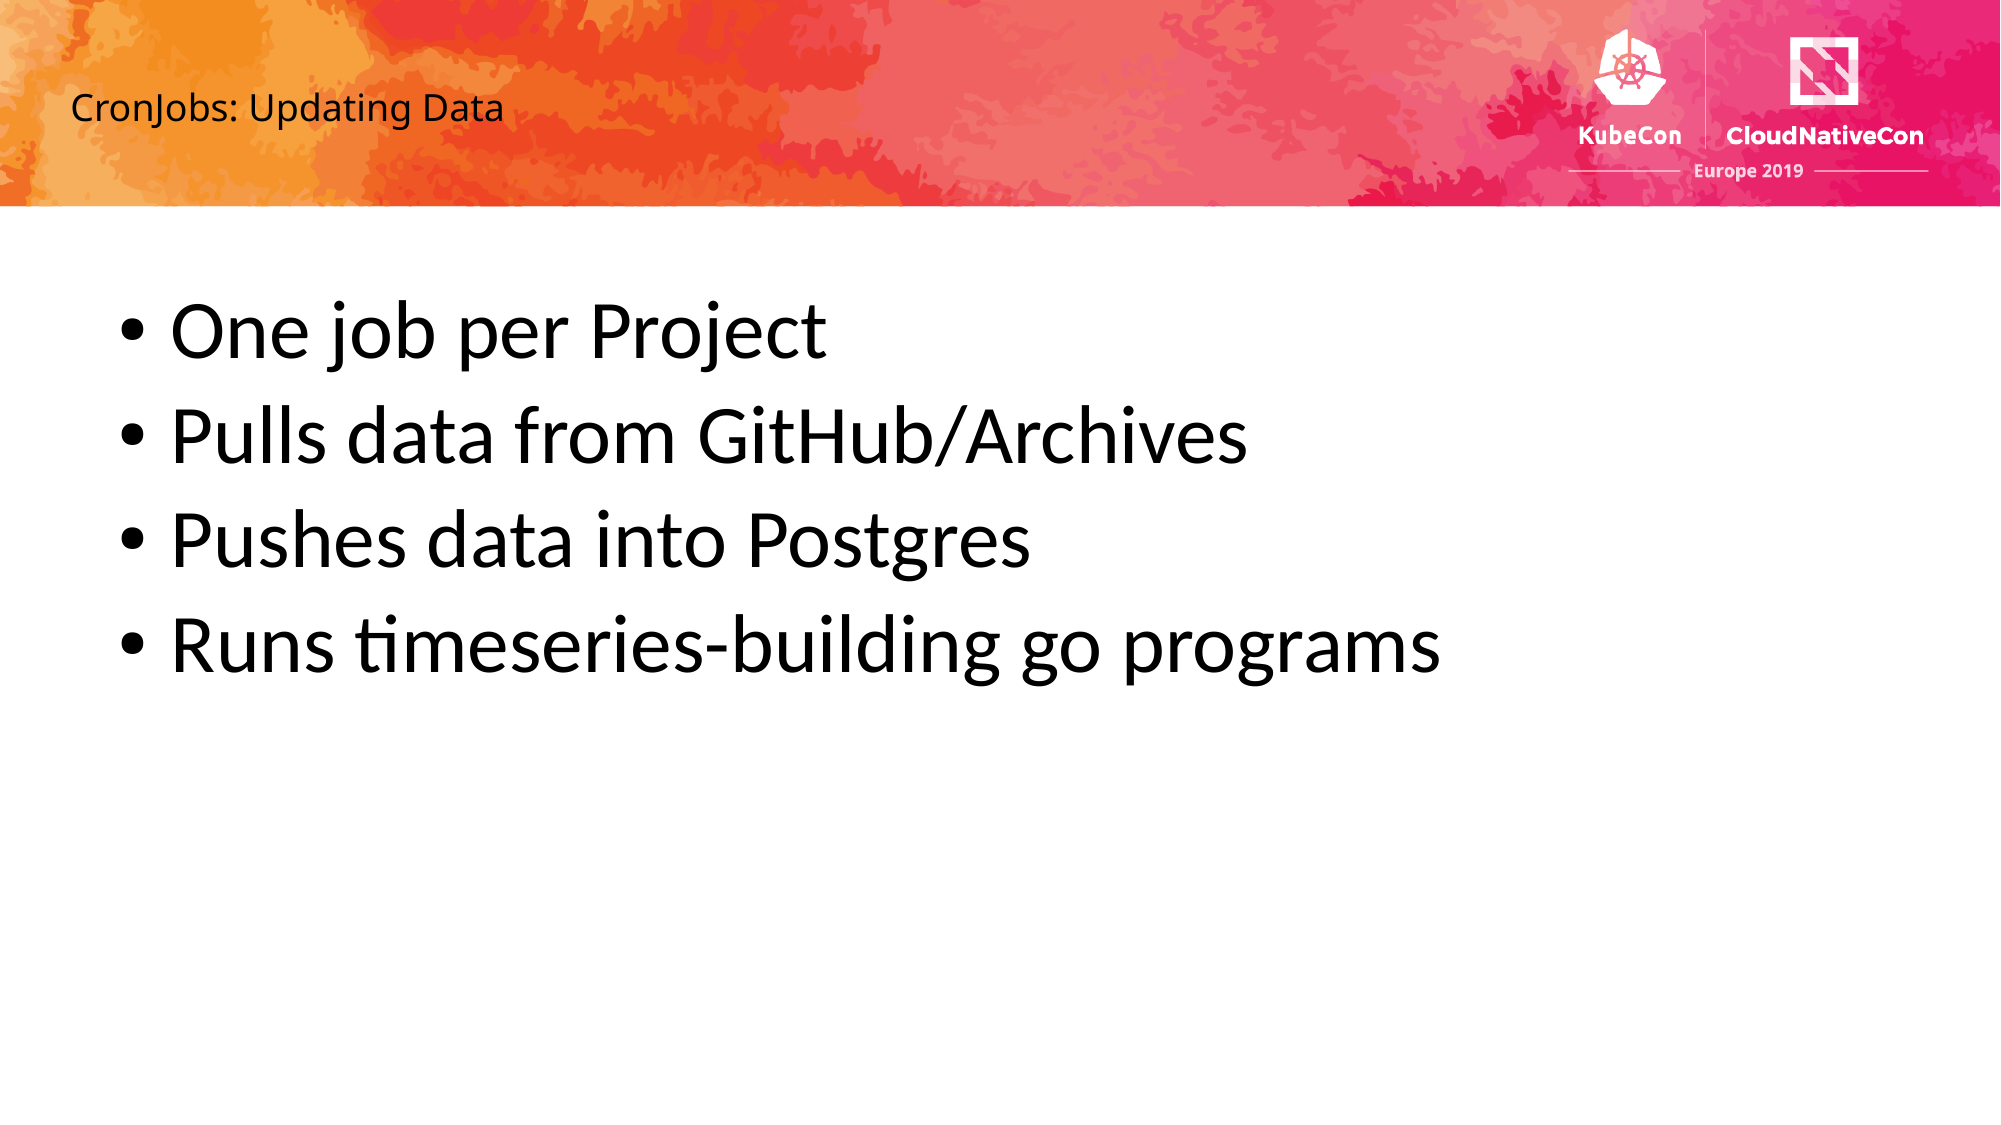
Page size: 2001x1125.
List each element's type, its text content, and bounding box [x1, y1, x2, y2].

picture [0, 0, 2000, 1125]
title CronJobs: Updating Data [70, 0, 1796, 217]
list One job per Project Pulls data from GitHub/Archives Pushes data into Postgres Runs timeseries-building go programs [99, 298, 1900, 952]
